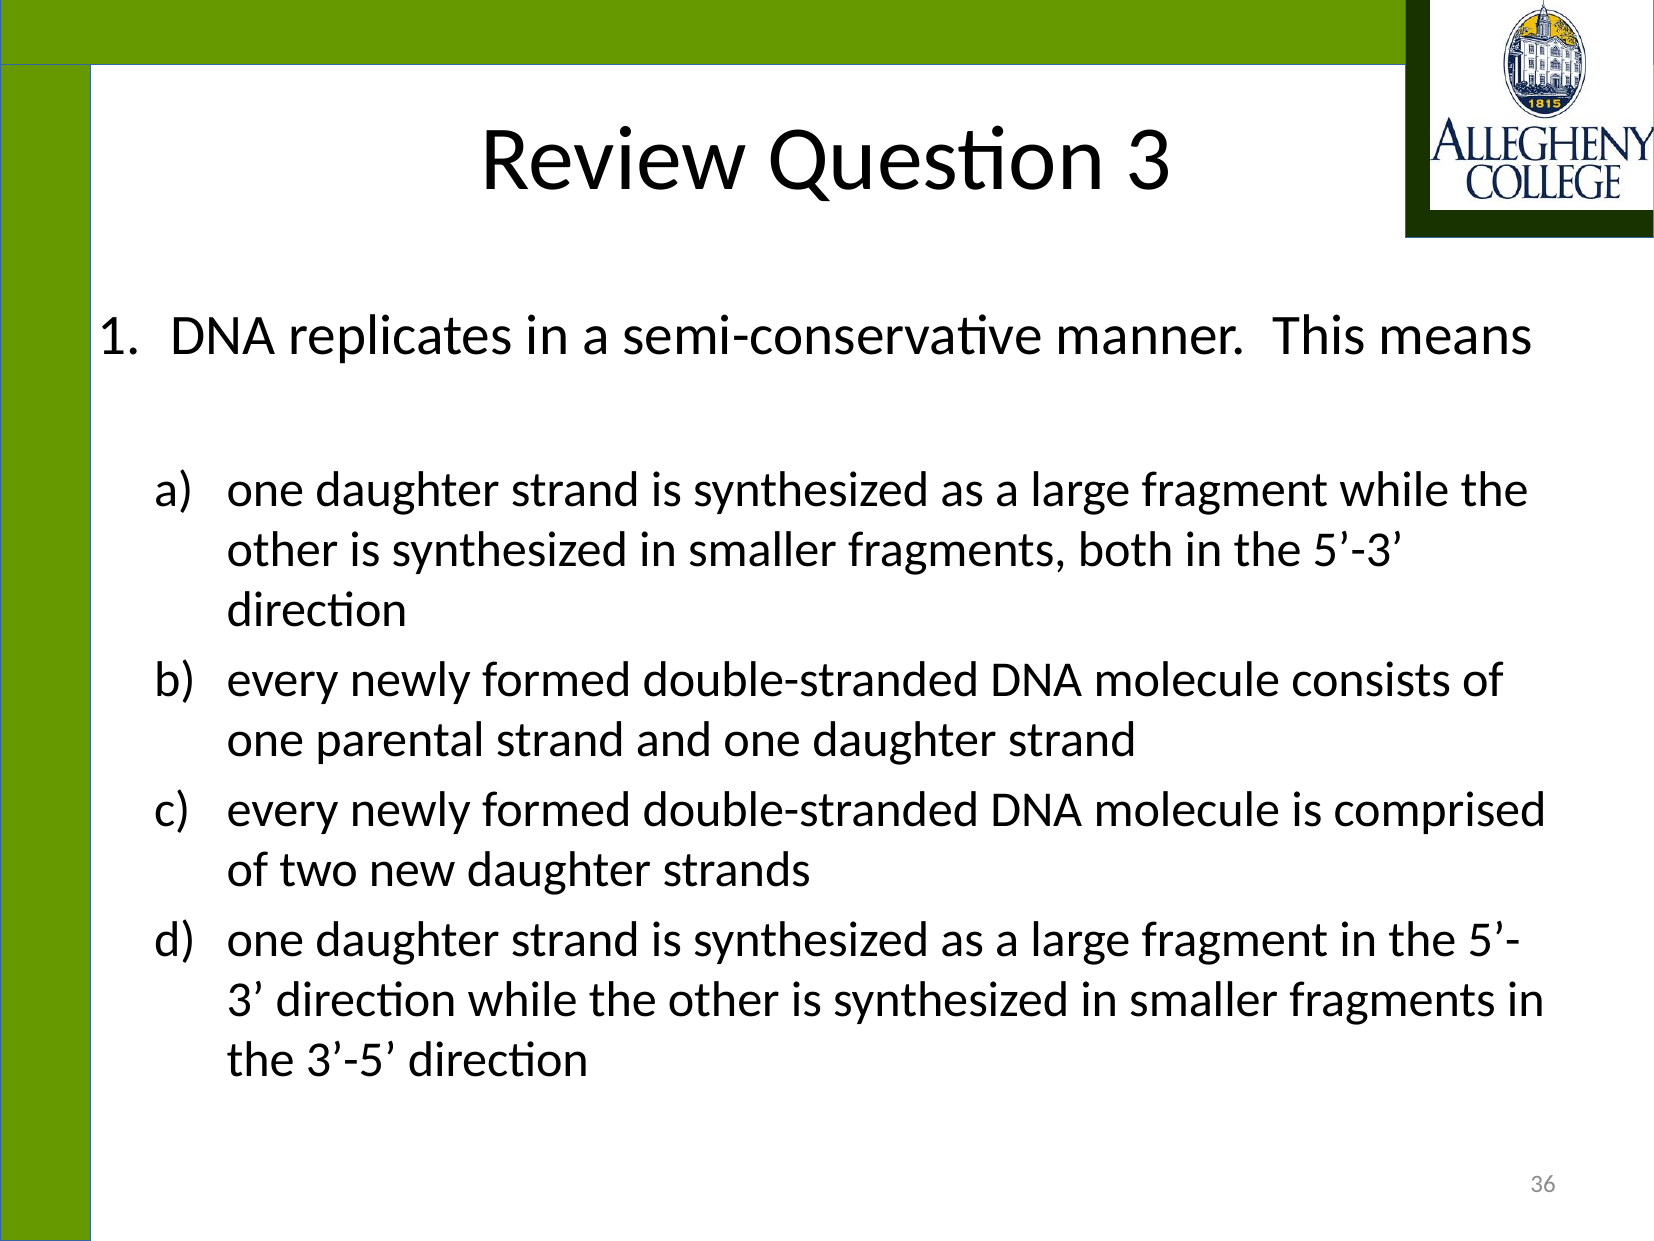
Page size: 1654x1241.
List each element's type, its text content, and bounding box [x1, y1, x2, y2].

list DNA replicates in a semi-conservative manner. This means one daughter strand is synthesized as a large fragment while the other is synthesized in smaller fragments, both in the 5’-3’ direction every newly formed double-stranded DNA molecule consists of one parental strand and one daughter strand every newly formed double-stranded DNA molecule is comprised of two new daughter strands one daughter strand is synthesized as a large fragment in the 5’-3’ direction while the other is synthesized in smaller fragments in the 3’-5’ direction [91, 289, 1571, 1108]
text_box [0, 0, 1654, 1241]
title Review Question 3 [91, 65, 1571, 257]
picture [1430, 0, 1654, 210]
slide_number <number> [1185, 1149, 1571, 1216]
